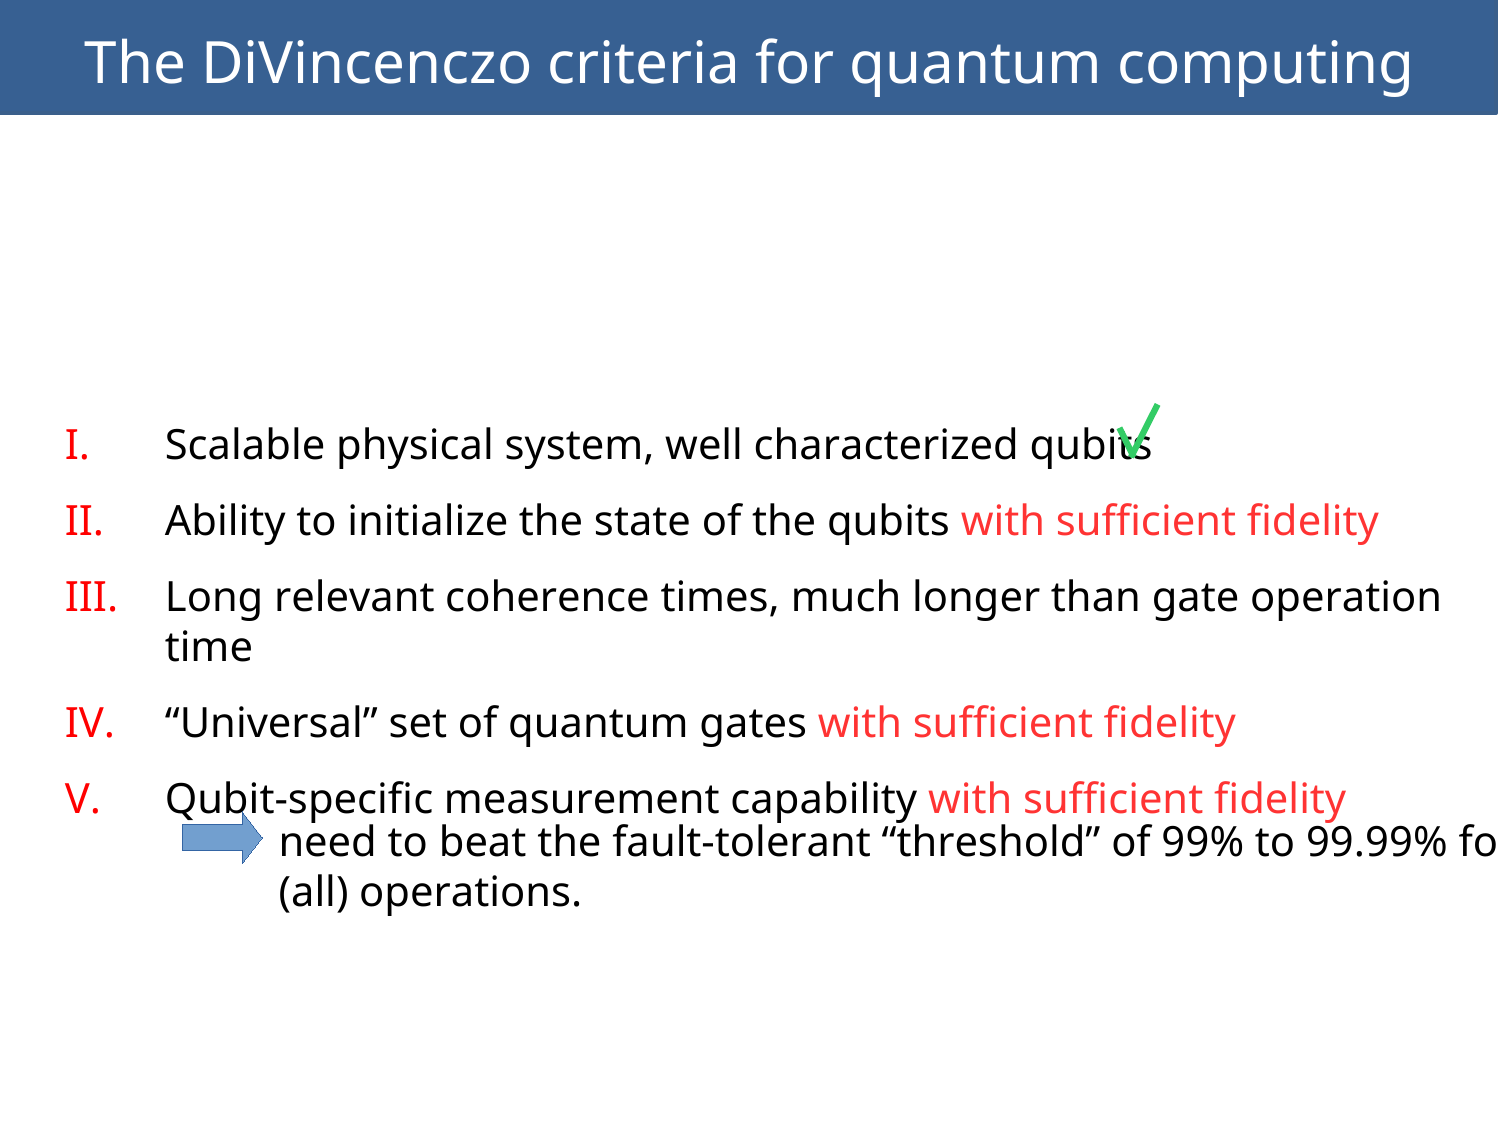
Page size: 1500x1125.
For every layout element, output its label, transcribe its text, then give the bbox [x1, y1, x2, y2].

text_box Scalable physical system, well characterized qubits Ability to initialize the state of the qubits with sufficient fidelity Long relevant coherence times, much longer than gate operation time “Universal” set of quantum gates with sufficient fidelity Qubit-specific measurement capability with sufficient fidelity [49, 409, 1500, 830]
text_box The DiVincenczo criteria for quantum computing [45, 17, 1454, 103]
text_box [182, 811, 263, 864]
text_box need to beat the fault-tolerant “threshold” of 99% to 99.99% for (all) operations. [263, 807, 1485, 923]
